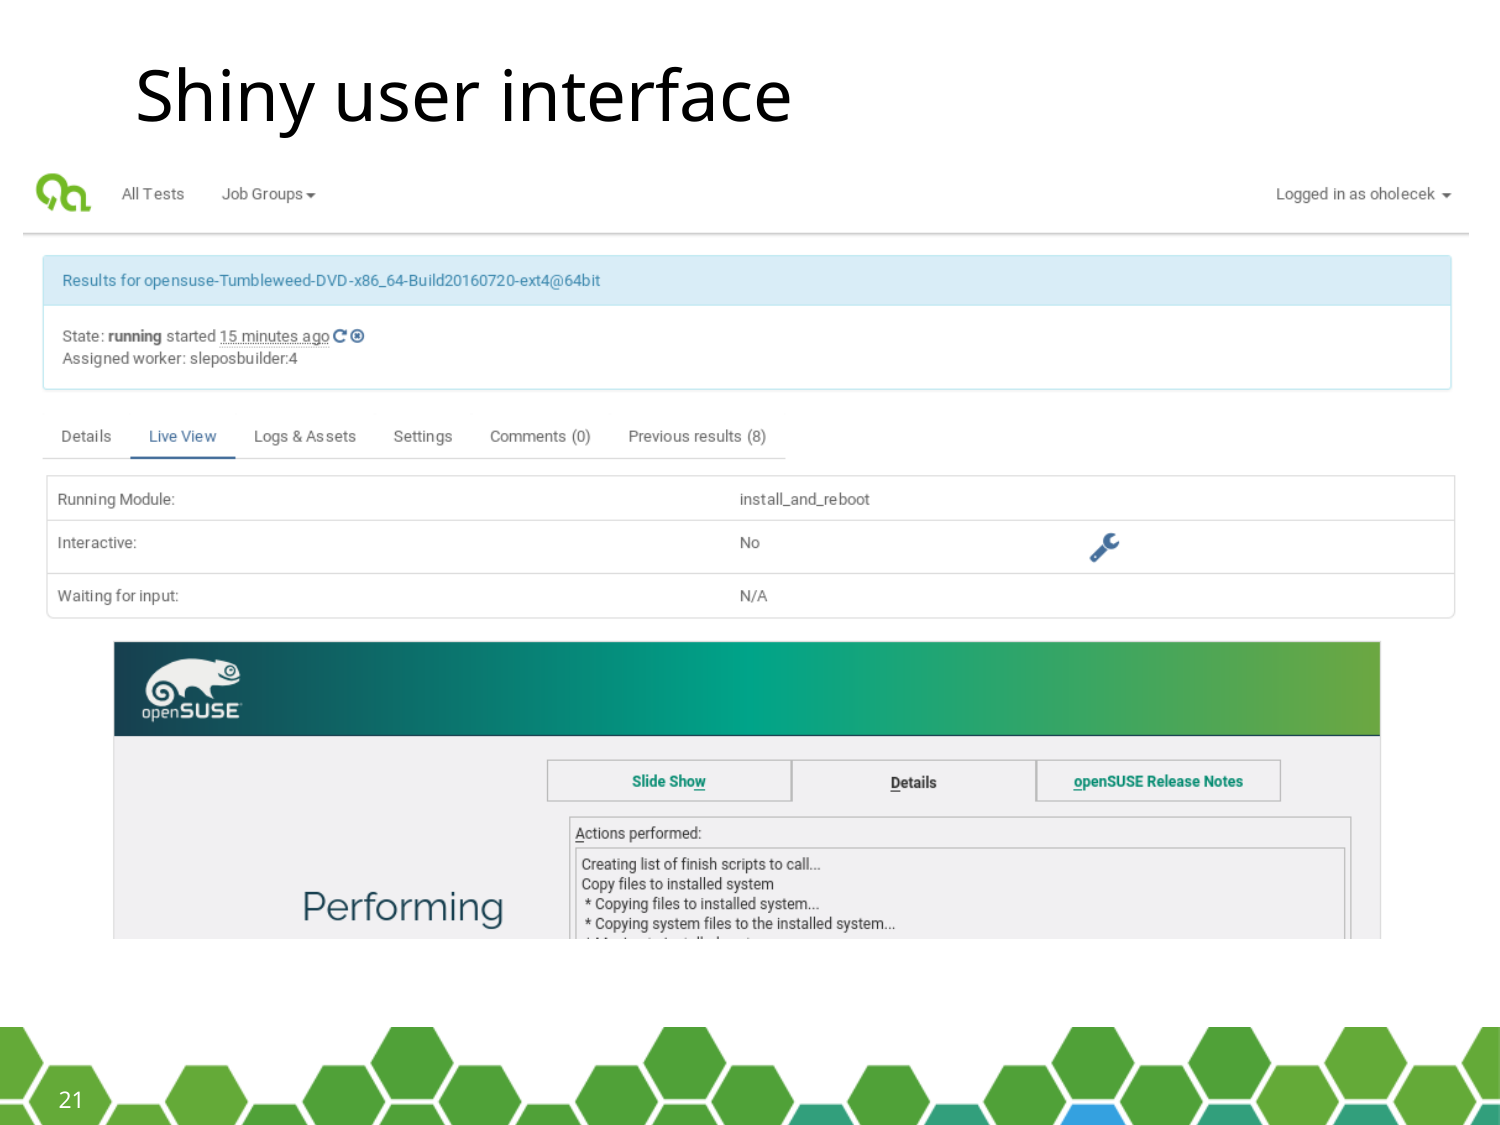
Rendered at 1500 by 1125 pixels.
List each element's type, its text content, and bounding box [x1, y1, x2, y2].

title Shiny user interface [135, 12, 1372, 155]
picture [23, 155, 1469, 939]
picture [0, 1027, 1500, 1125]
